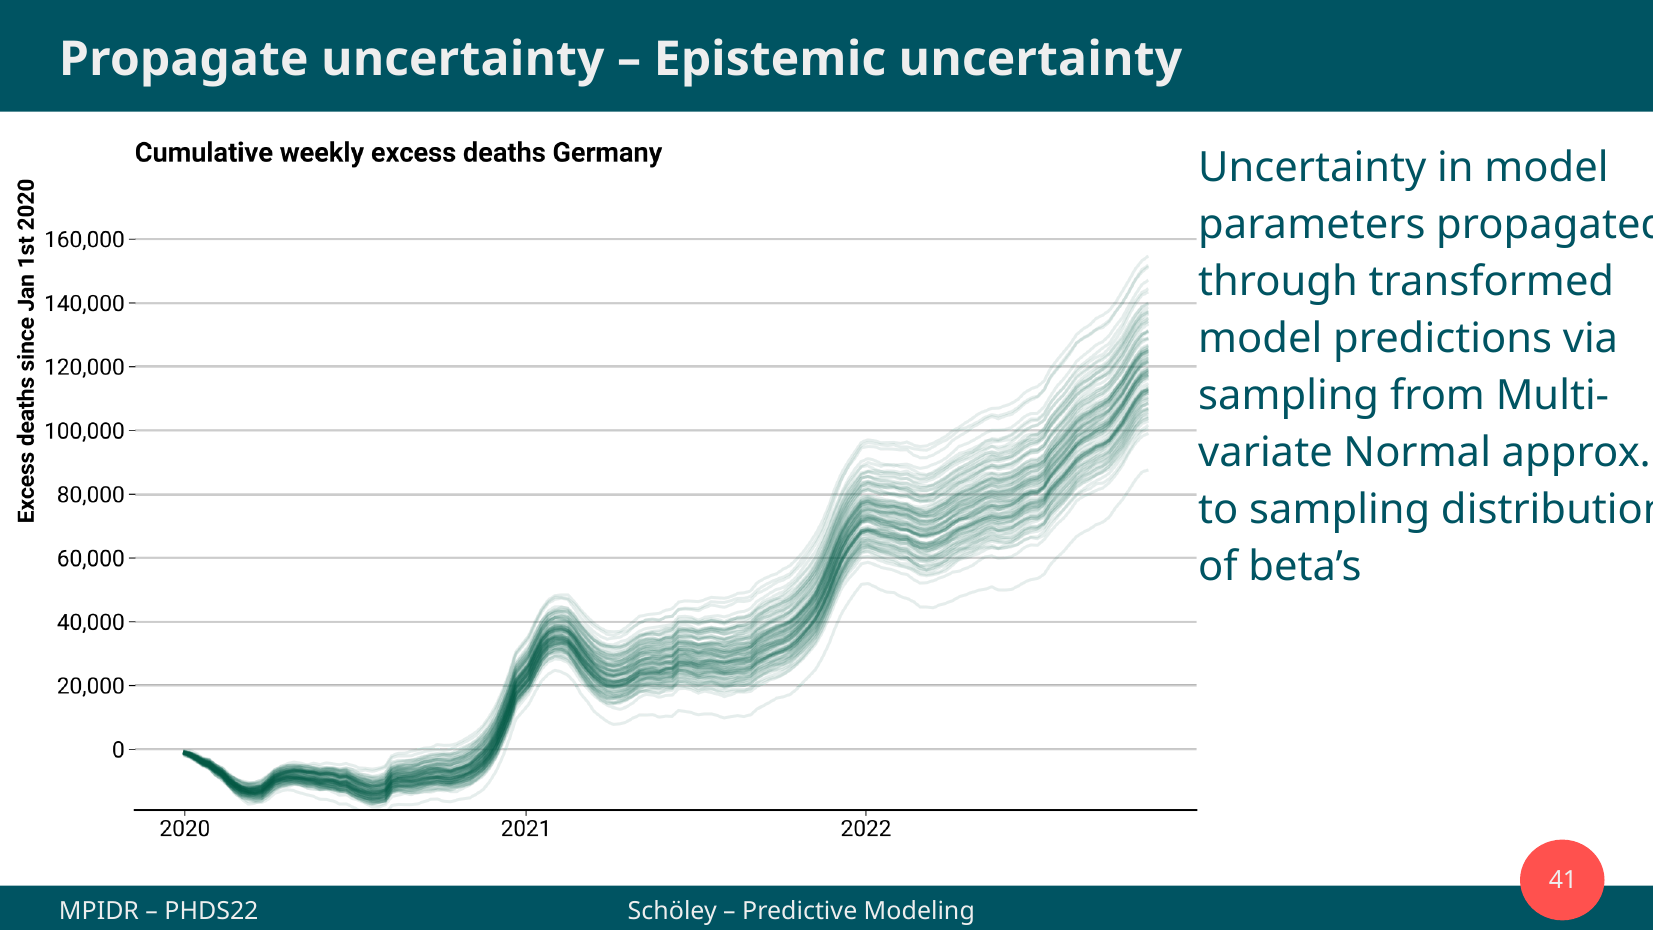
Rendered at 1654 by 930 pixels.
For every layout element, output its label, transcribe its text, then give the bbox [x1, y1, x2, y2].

picture [6, 131, 1207, 852]
title Propagate uncertainty – Epistemic uncertainty [58, 0, 1594, 117]
text_box Uncertainty in model parameters propagated through transformed model predictions via sampling from Multi- variate Normal approx. to sampling distribution of beta’s [1183, 129, 1653, 537]
